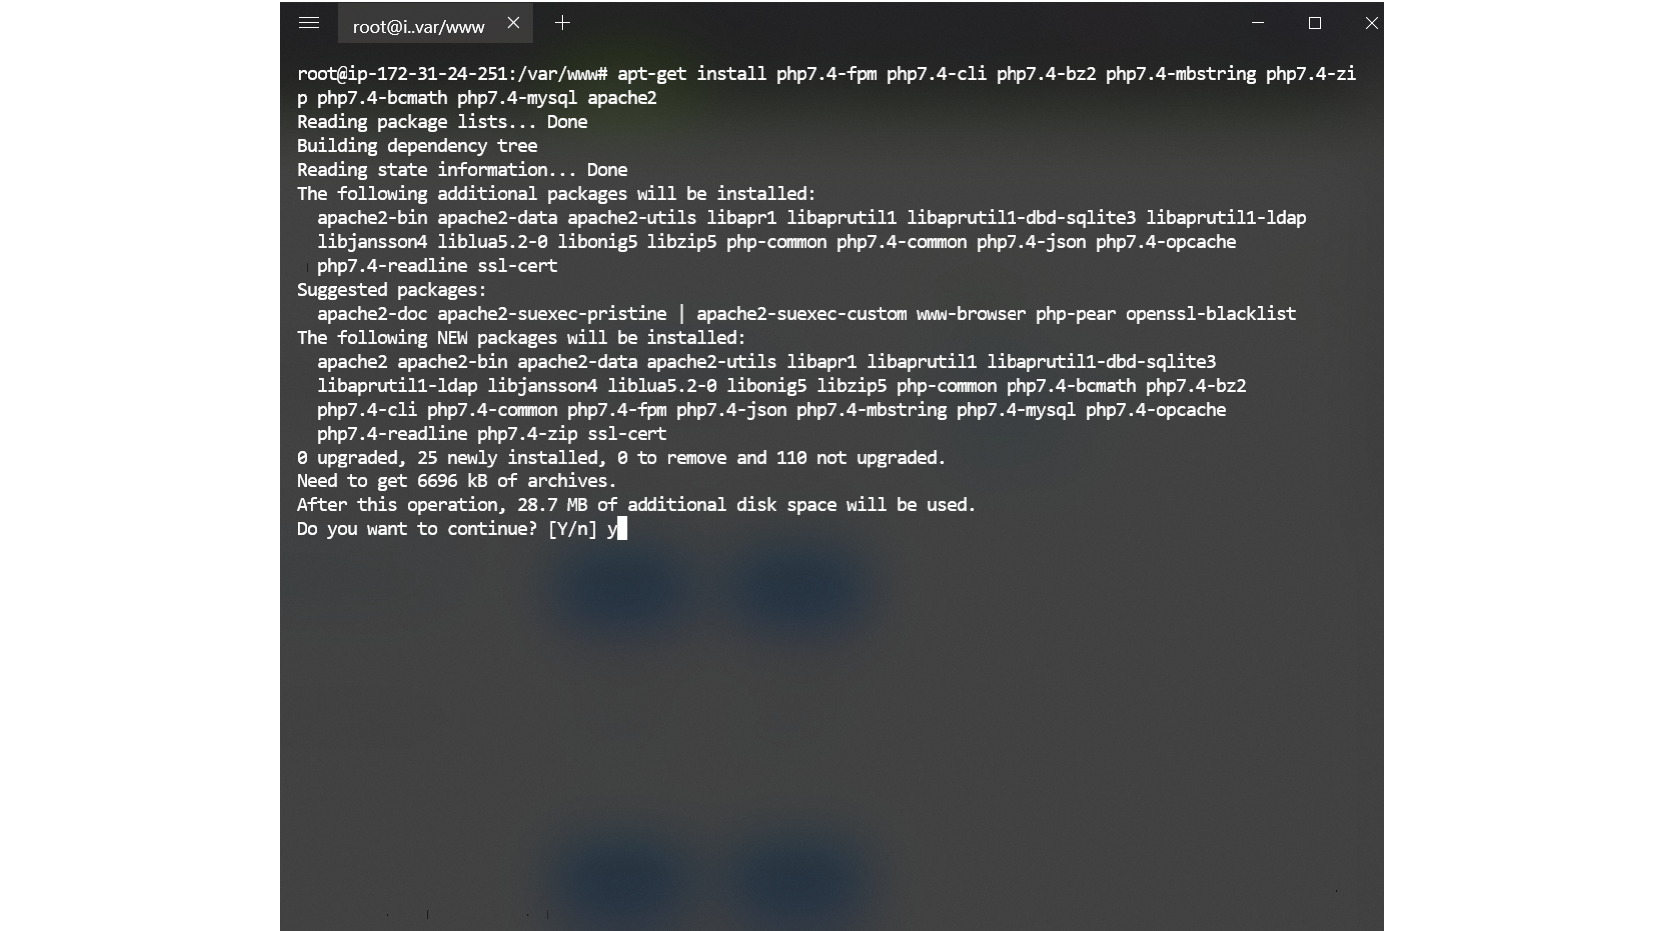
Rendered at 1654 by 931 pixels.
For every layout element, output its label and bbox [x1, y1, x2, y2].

picture [280, 2, 1384, 931]
